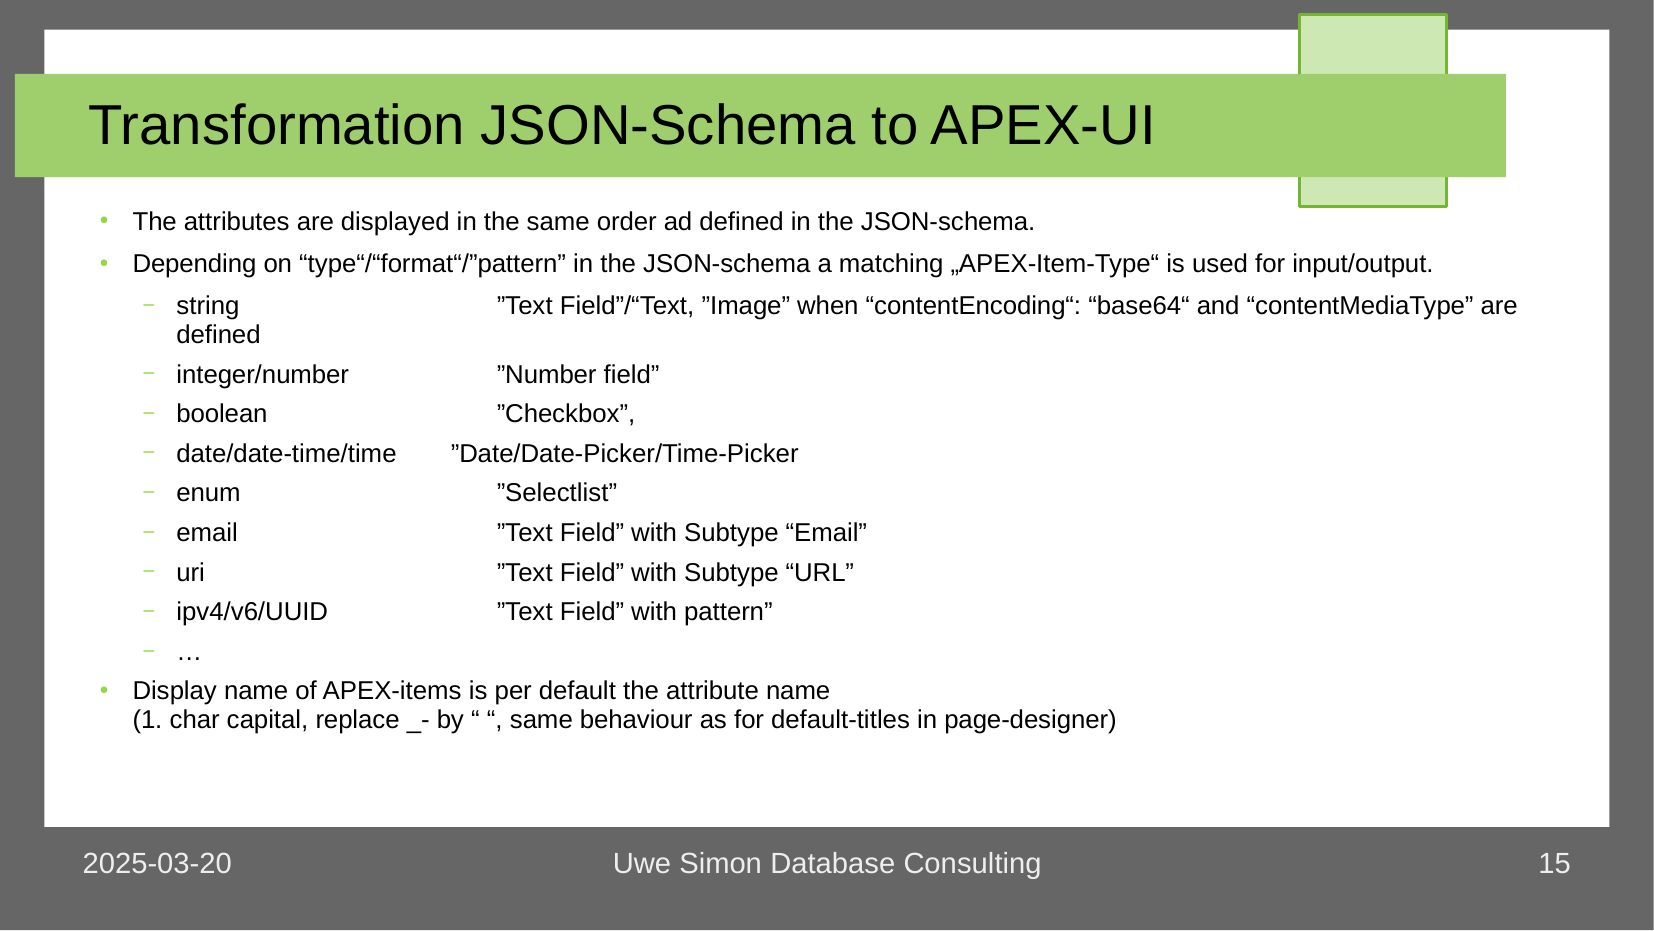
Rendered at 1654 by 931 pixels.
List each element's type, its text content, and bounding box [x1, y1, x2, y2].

title Transformation JSON-Schema to APEX-UI [88, 73, 1506, 178]
list The attributes are displayed in the same order ad defined in the JSON-schema. Depending on “type“/“format“/”pattern” in the JSON-schema a matching „APEX-Item-Type“ is used for input/output. string ”Text Field”/“Text, ”Image” when “contentEncoding“: “base64“ and “contentMediaType” are defined integer/number ”Number field” boolean ”Checkbox”, date/date-time/time ”Date/Date-Picker/Time-Picker enum ”Selectlist” email ”Text Field” with Subtype “Email” uri ”Text Field” with Subtype “URL” ipv4/v6/UUID ”Text Field” with pattern” … Display name of APEX-items is per default the attribute name (1. char capital, replace _- by “ “, same behaviour as for default-titles in page-designer) [88, 206, 1563, 739]
